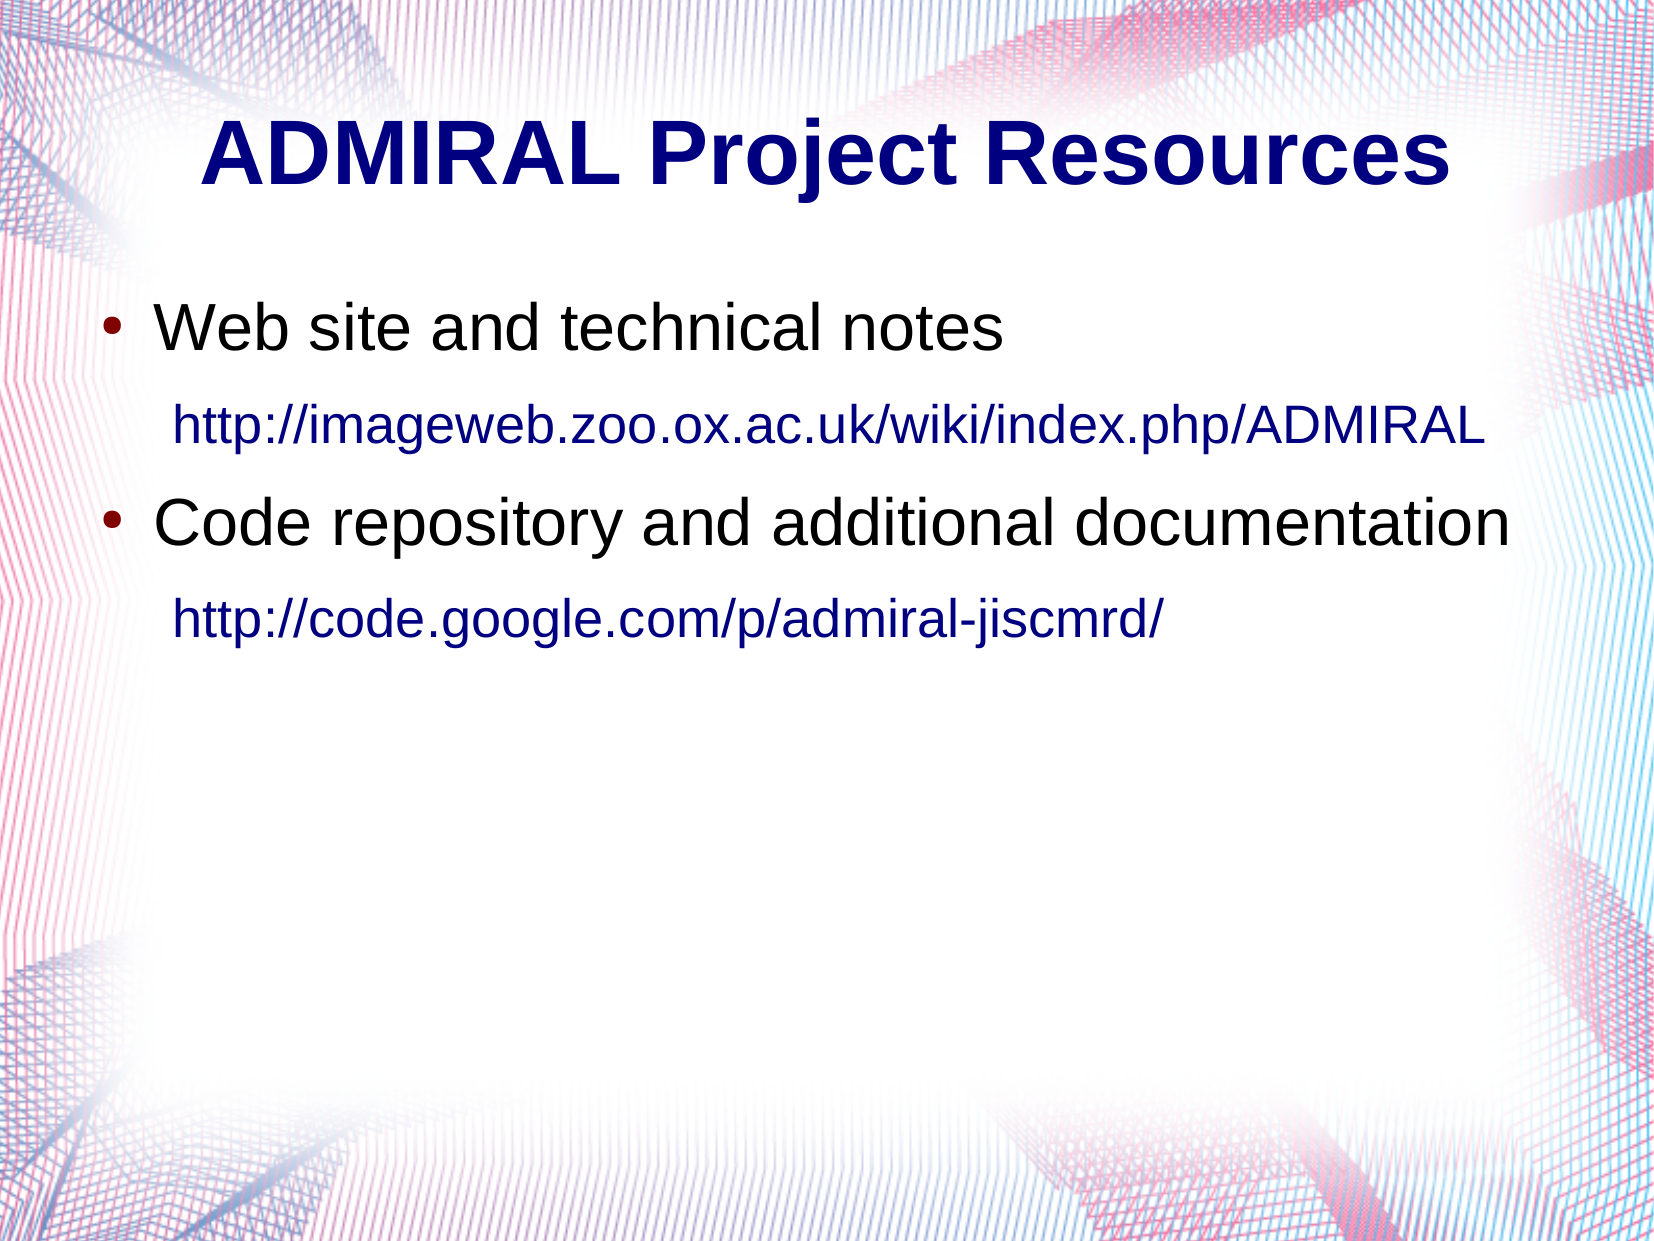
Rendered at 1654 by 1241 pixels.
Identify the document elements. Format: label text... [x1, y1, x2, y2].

picture [0, 0, 1654, 1241]
title ADMIRAL Project Resources [82, 56, 1571, 250]
list Web site and technical notes http://imageweb.zoo.ox.ac.uk/wiki/index.php/ADMIRAL Code repository and additional documentation http://code.google.com/p/admiral-jiscmrd/ [82, 290, 1571, 1094]
